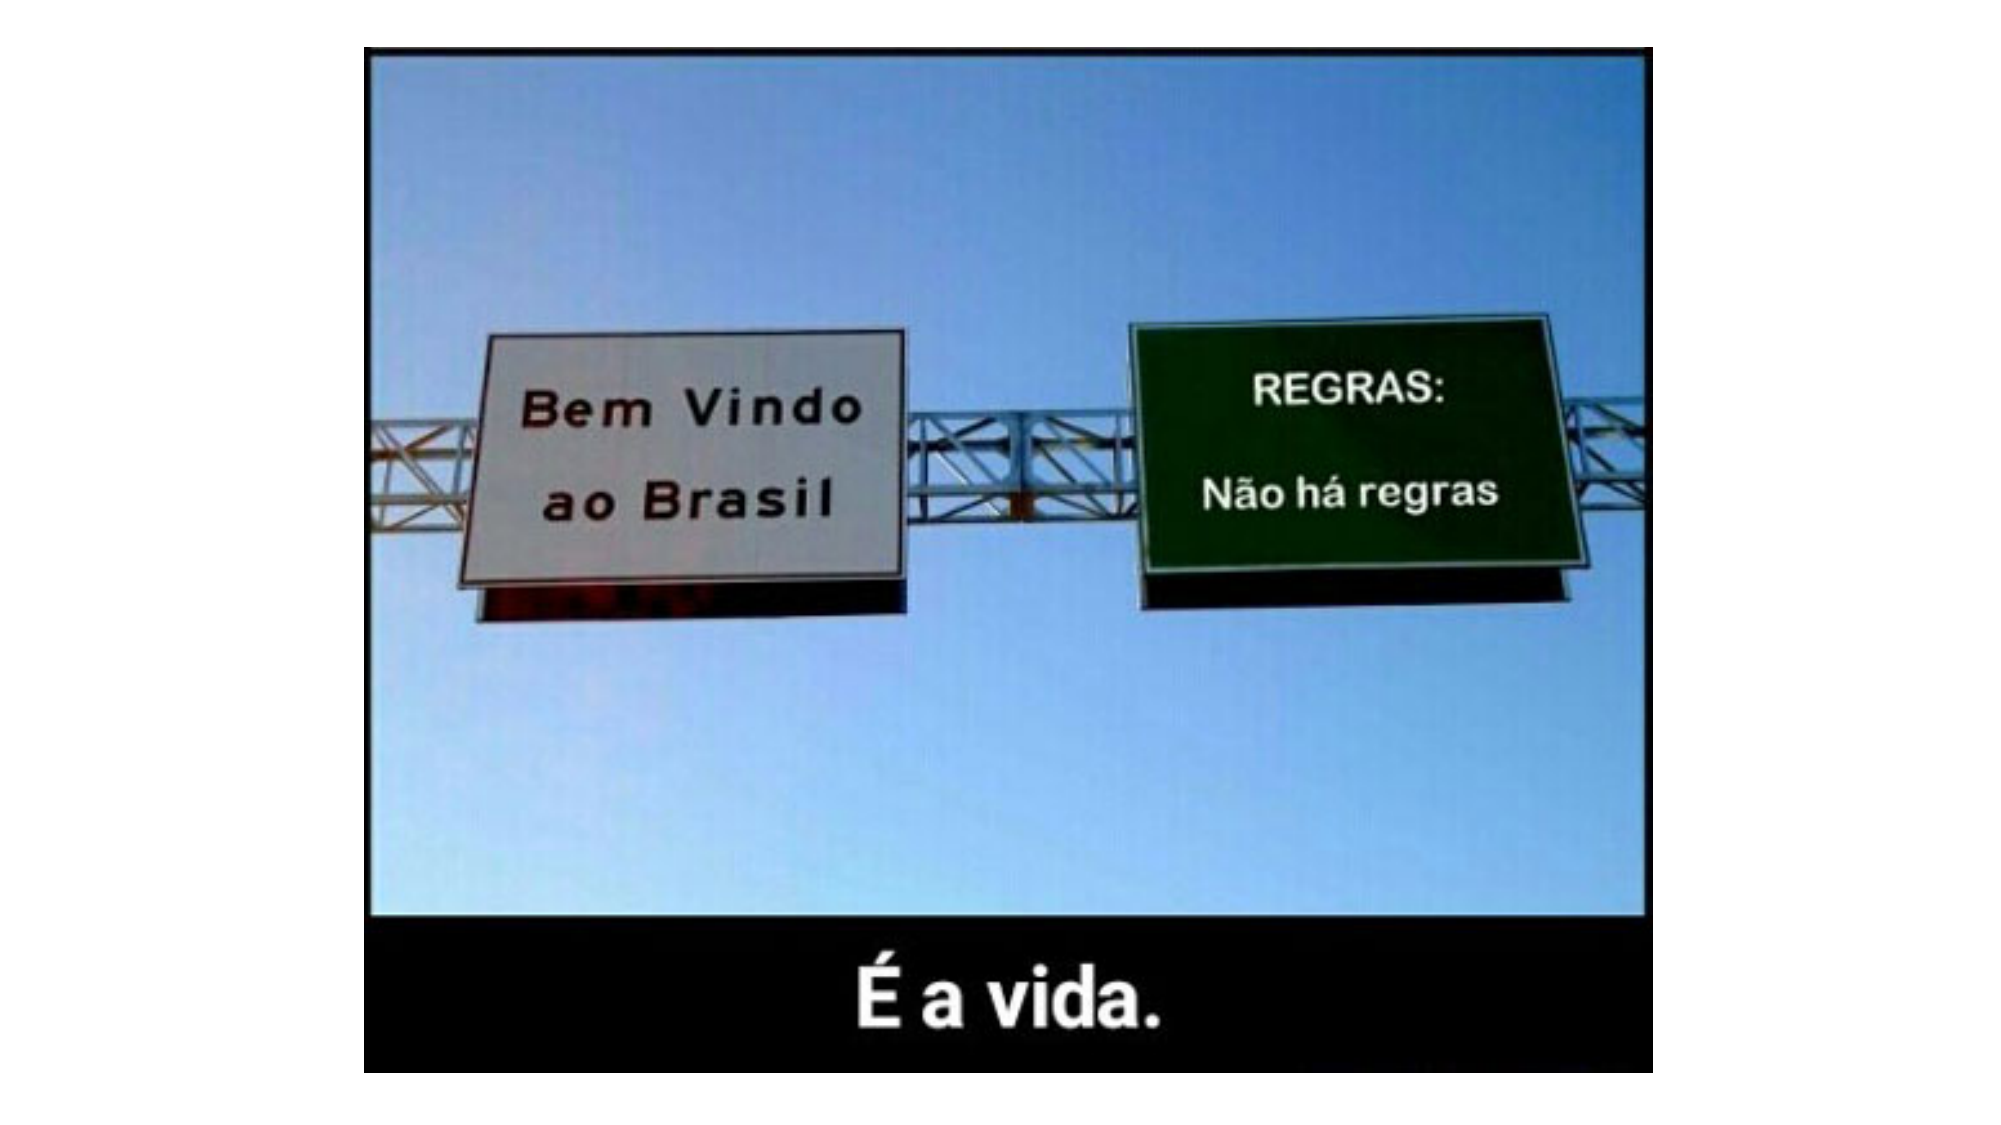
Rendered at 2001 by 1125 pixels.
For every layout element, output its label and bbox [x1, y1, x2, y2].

picture [364, 47, 1653, 1073]
